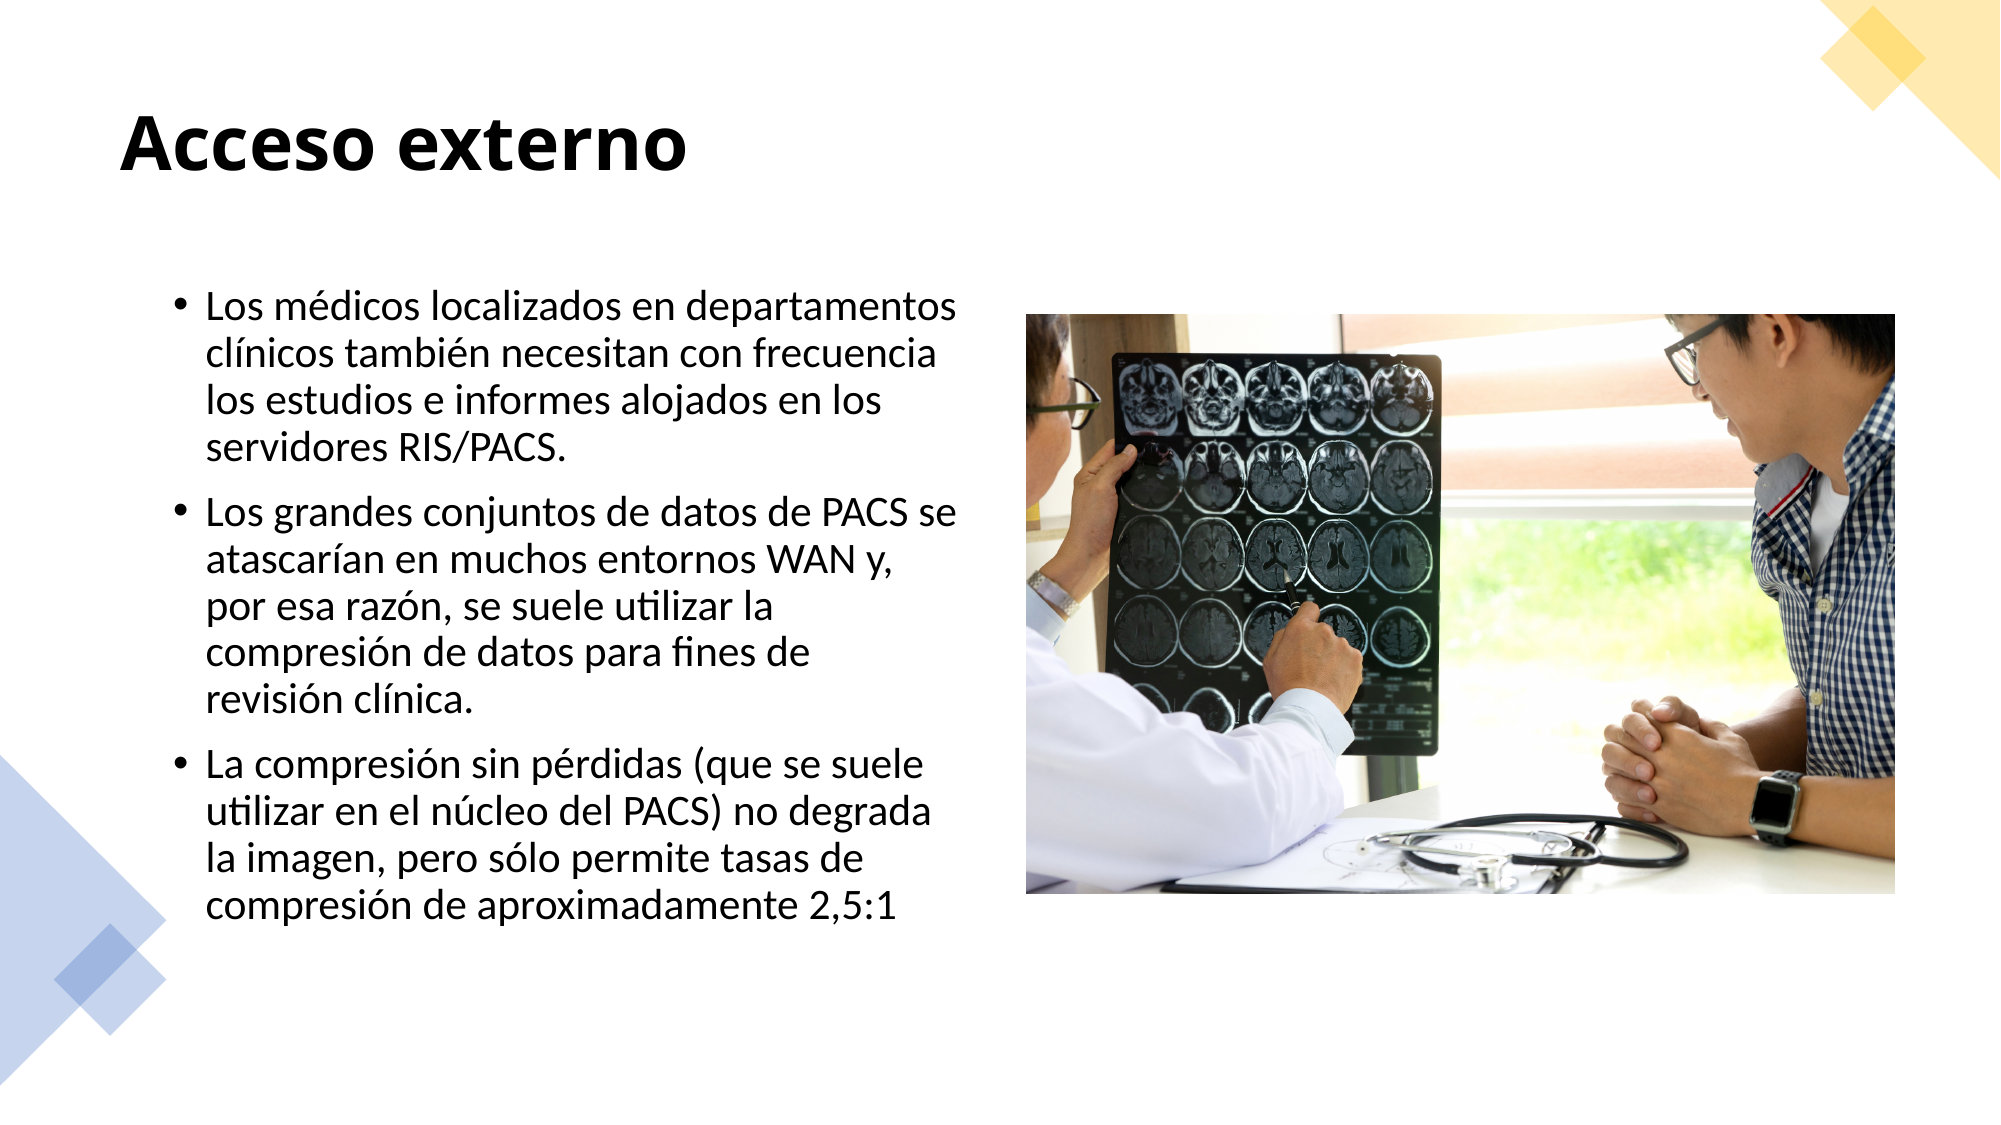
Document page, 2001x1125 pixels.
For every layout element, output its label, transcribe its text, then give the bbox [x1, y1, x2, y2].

list Los médicos localizados en departamentos clínicos también necesitan con frecuencia los estudios e informes alojados en los servidores RIS/PACS. Los grandes conjuntos de datos de PACS se atascarían en muchos entornos WAN y, por esa razón, se suele utilizar la compresión de datos para fines de revisión clínica. La compresión sin pérdidas (que se suele utilizar en el núcleo del PACS) no degrada la imagen, pero sólo permite tasas de compresión de aproximadamente 2,5:1 [158, 275, 974, 997]
title Acceso externo [105, 52, 921, 240]
text_box [0, 0, 2000, 1125]
picture [1026, 314, 1895, 894]
